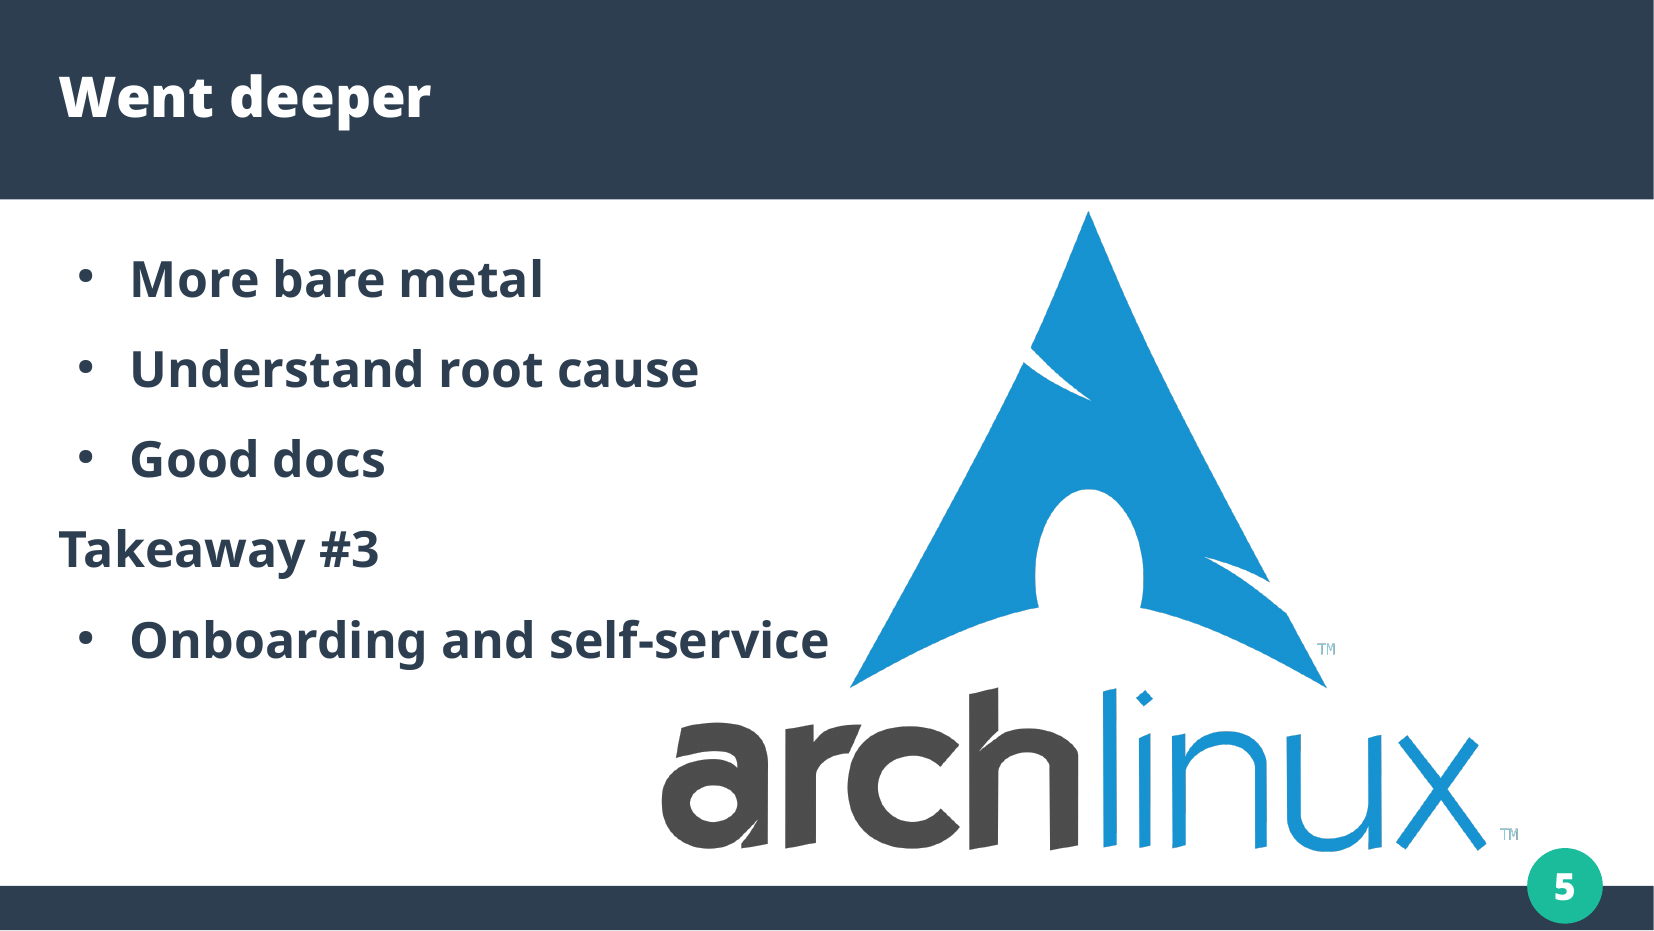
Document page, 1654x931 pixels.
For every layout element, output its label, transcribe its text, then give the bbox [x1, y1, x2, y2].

list More bare metal Understand root cause Good docs Takeaway #3 Onboarding and self-service [59, 243, 901, 864]
title Went deeper [59, 37, 1595, 155]
picture [639, 196, 1524, 863]
